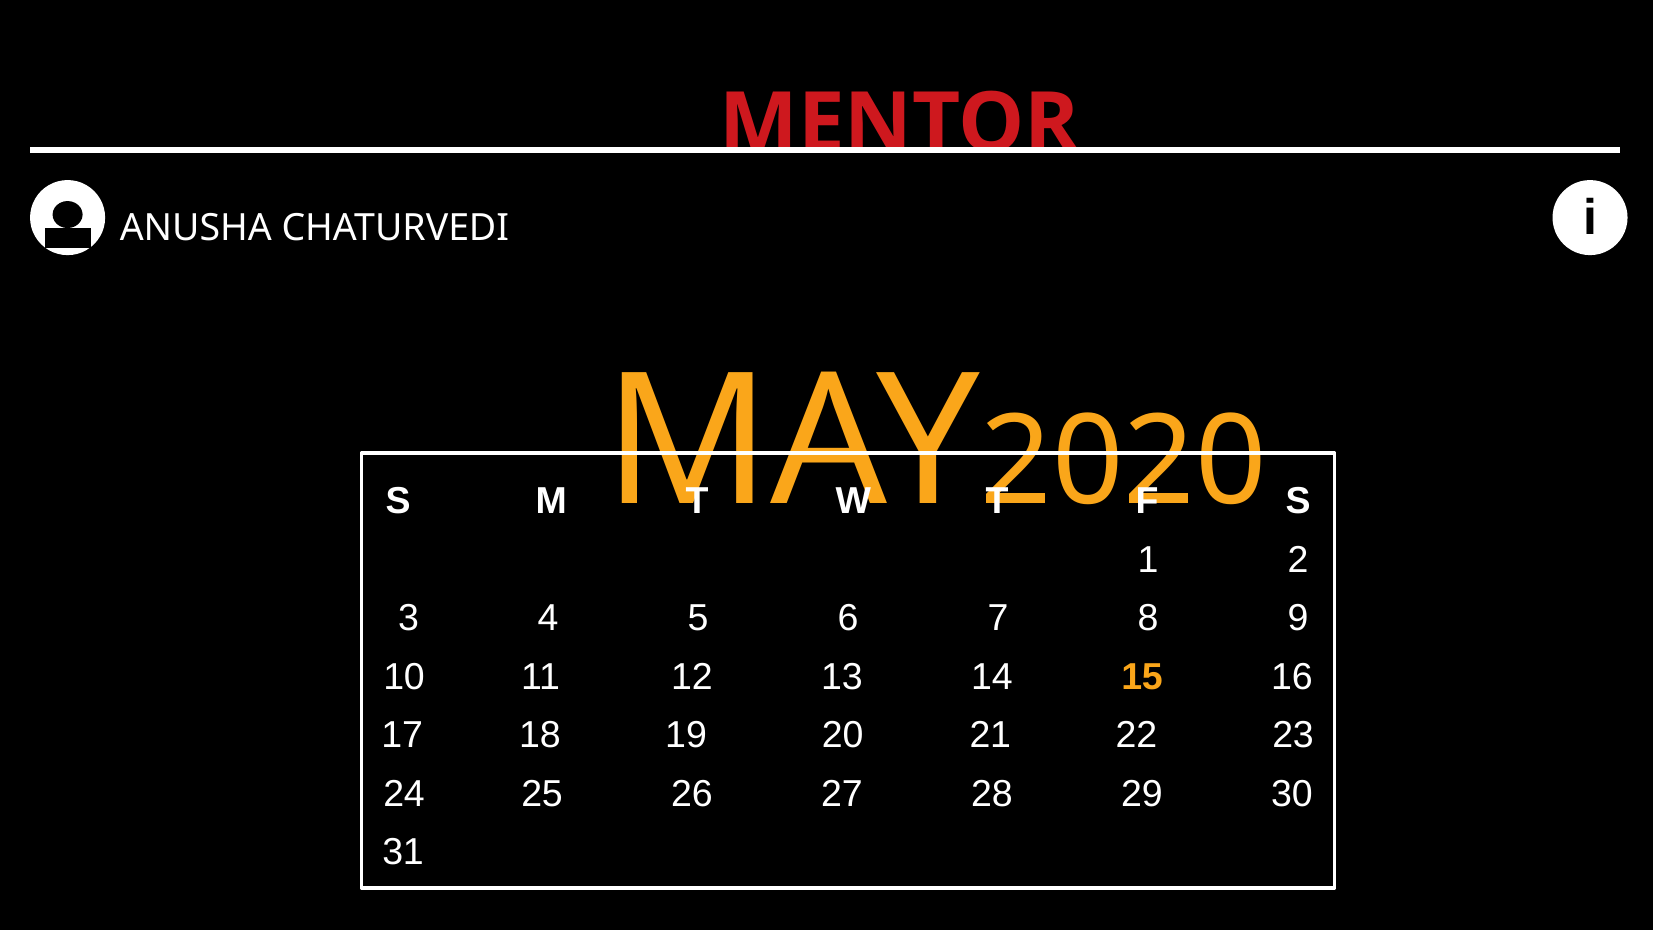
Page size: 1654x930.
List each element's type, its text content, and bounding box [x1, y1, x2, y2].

text_box 17 18 19 20 21 22 23 [366, 706, 1330, 764]
text_box S M T W T F S [370, 472, 1326, 530]
text_box MAY2020 [589, 455, 1064, 472]
text_box 24 25 26 27 28 29 30 [368, 765, 1328, 822]
text_box MAY2020 [589, 300, 1064, 451]
text_box MENTOR [705, 55, 948, 147]
text_box 1 2 [372, 531, 1324, 588]
text_box [30, 180, 106, 256]
text_box ANUSHA CHATURVEDI [105, 193, 394, 246]
text_box 31 [367, 823, 439, 881]
text_box i [1552, 180, 1628, 256]
text_box 3 4 5 6 7 8 9 [372, 589, 1324, 647]
text_box 10 11 12 13 14 15 16 [368, 648, 1328, 705]
